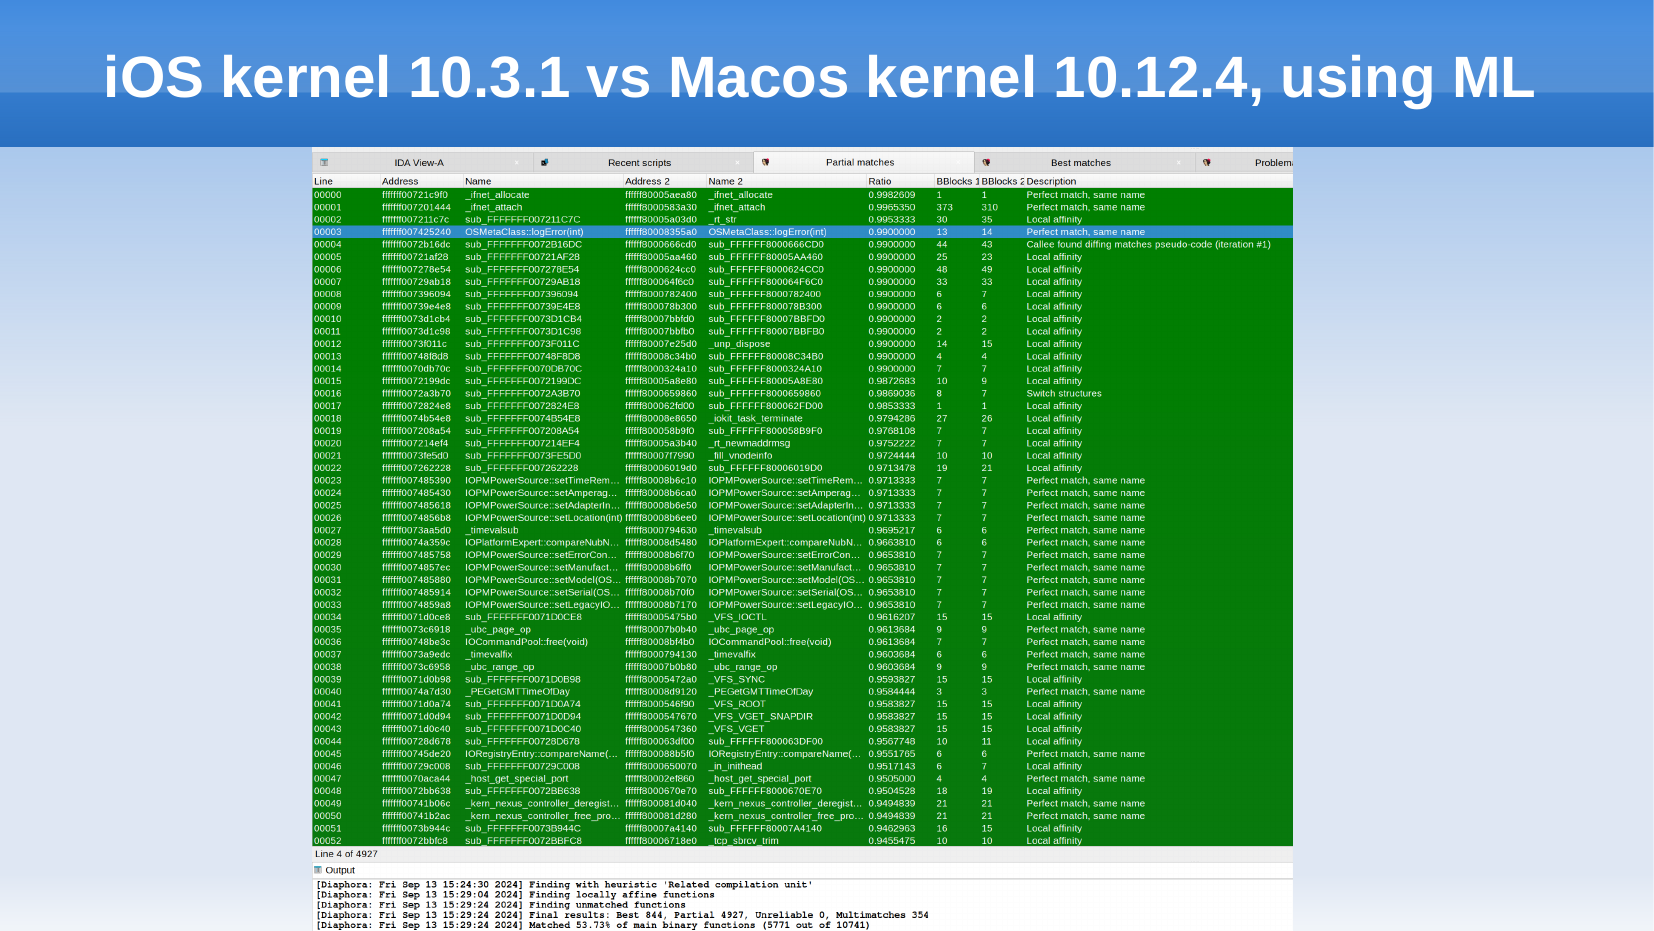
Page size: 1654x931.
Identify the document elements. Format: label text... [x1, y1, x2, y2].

picture [0, 0, 1654, 931]
title iOS kernel 10.3.1 vs Macos kernel 10.12.4, using ML [76, 0, 1565, 156]
